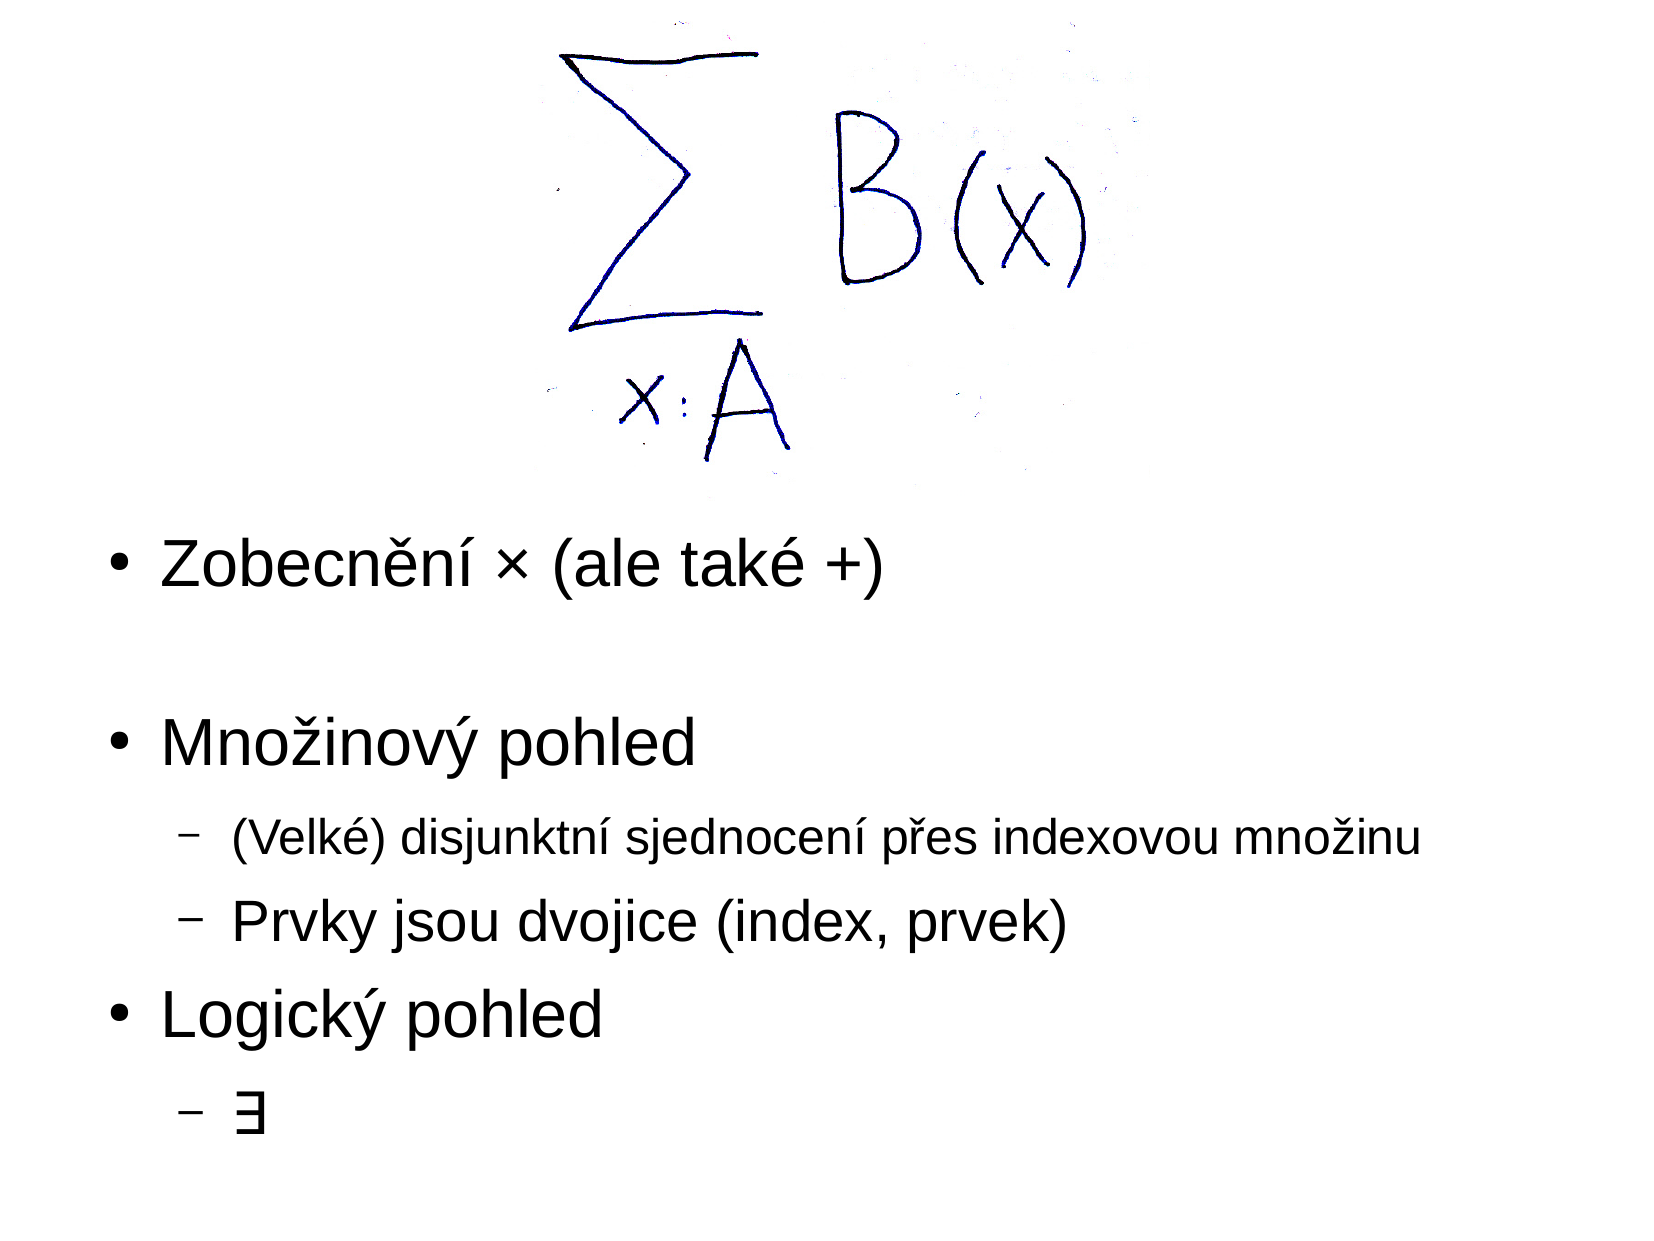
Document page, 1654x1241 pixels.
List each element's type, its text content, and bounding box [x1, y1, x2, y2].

list Zobecnění × (ale také +) Množinový pohled (Velké) disjunktní sjednocení přes indexovou množinu Prvky jsou dvojice (index, prvek) Logický pohled ∃ [90, 525, 1546, 1241]
picture [534, 21, 1150, 501]
